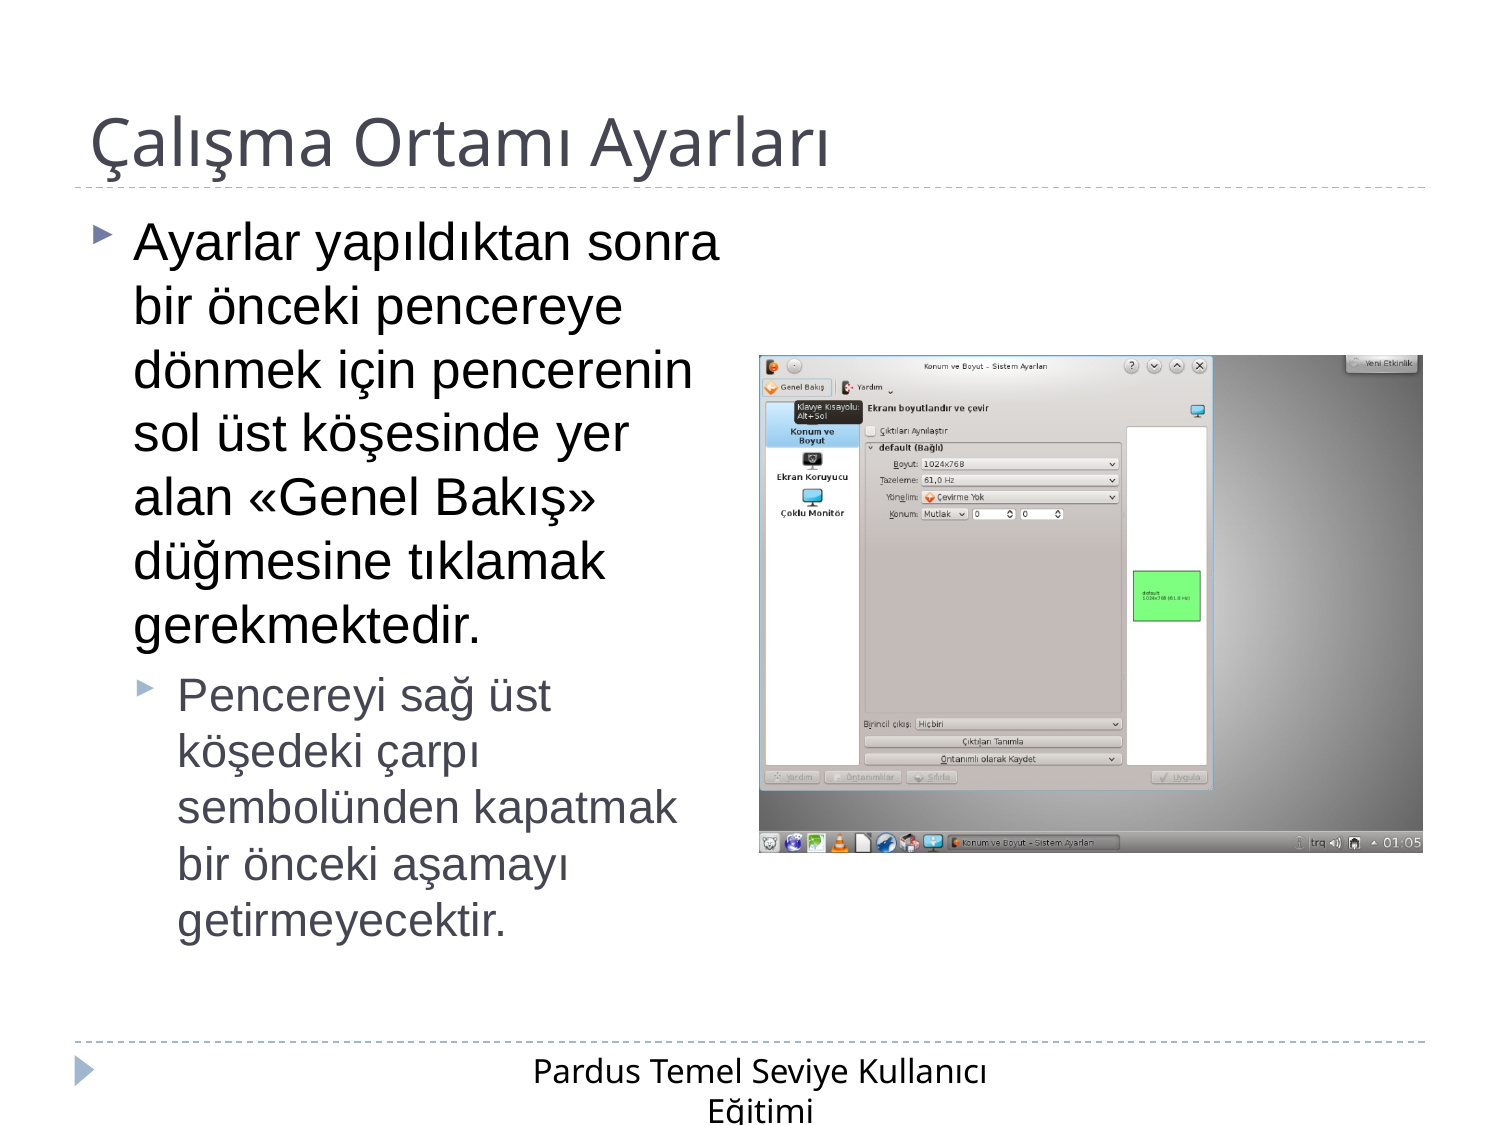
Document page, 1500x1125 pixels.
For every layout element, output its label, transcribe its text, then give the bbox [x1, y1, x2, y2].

list Ayarlar yapıldıktan sonra bir önceki pencereye dönmek için pencerenin sol üst köşesinde yer alan «Genel Bakış» düğmesine tıklamak gerekmektedir. Pencereyi sağ üst köşedeki çarpı sembolünden kapatmak bir önceki aşamayı getirmeyecektir. [75, 200, 738, 1010]
title Çalışma Ortamı Ayarları [75, 37, 1425, 188]
picture [759, 355, 1423, 853]
